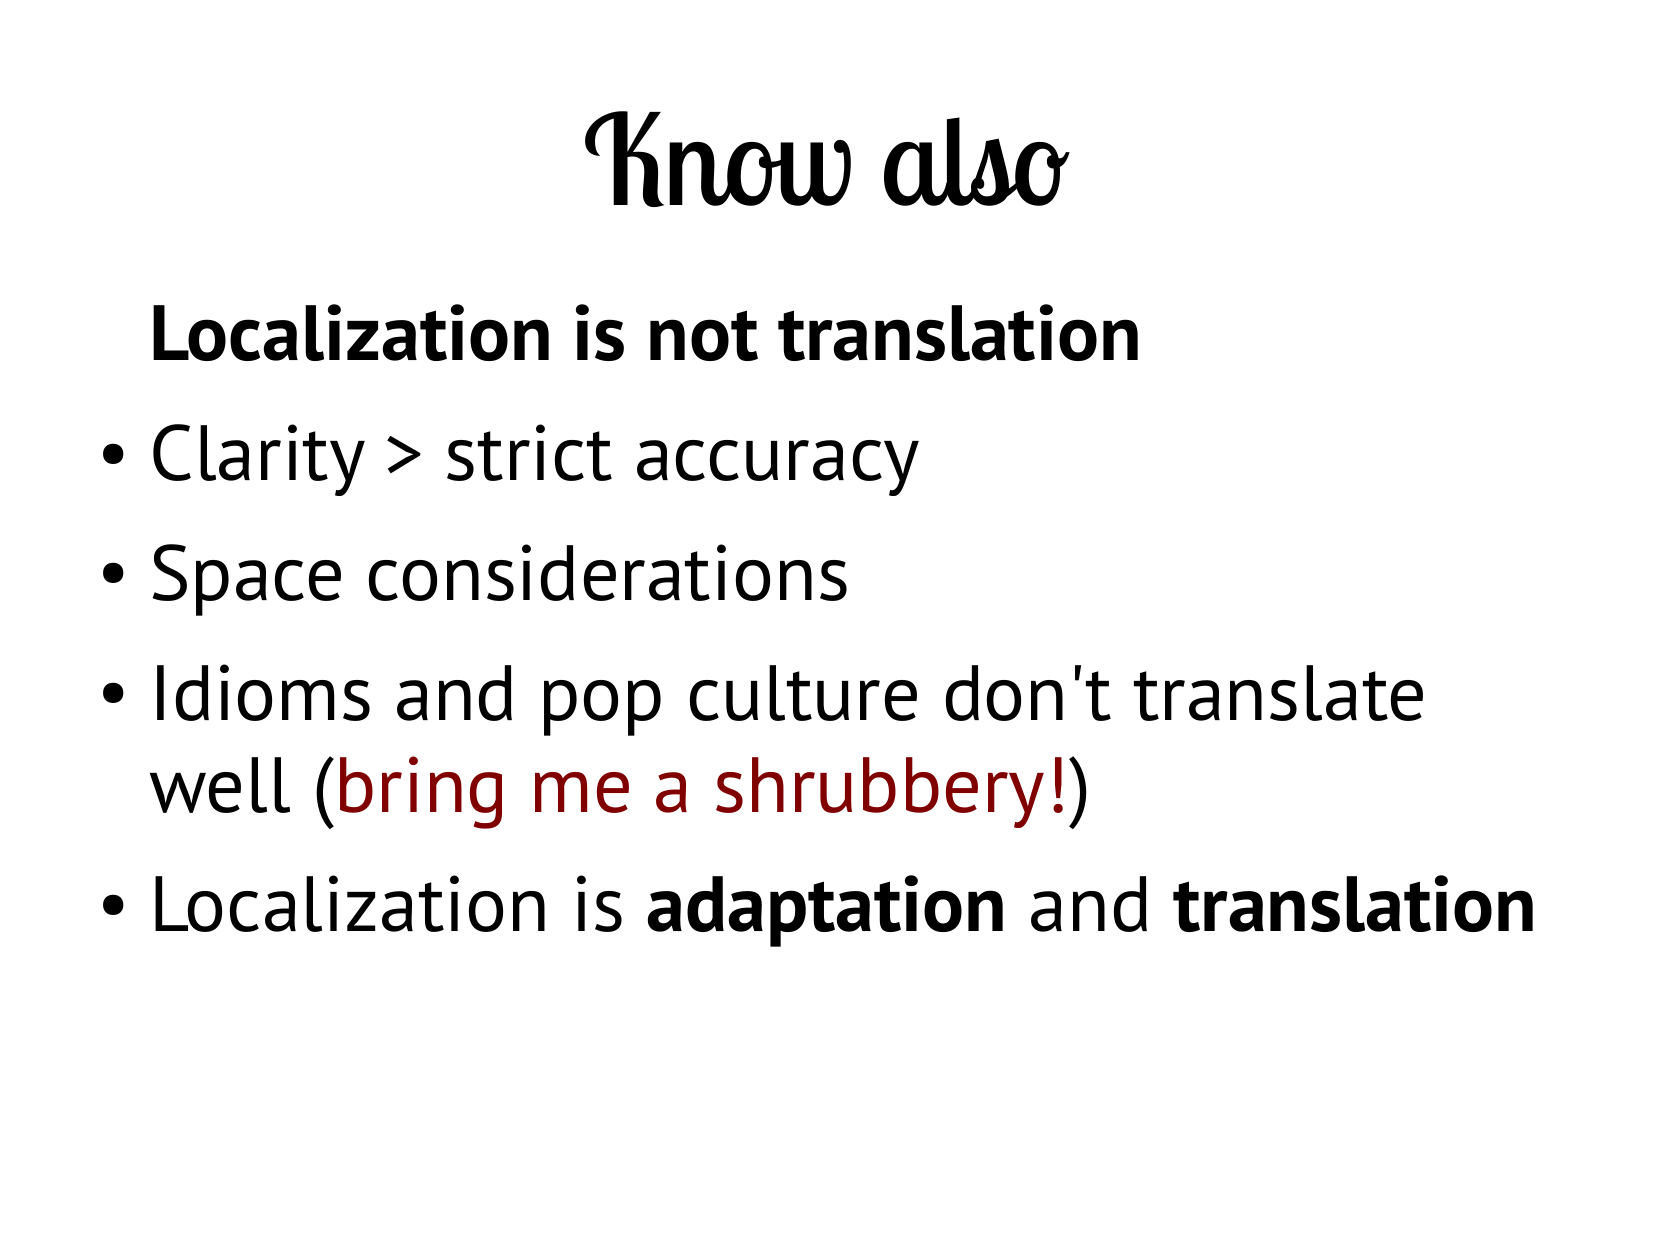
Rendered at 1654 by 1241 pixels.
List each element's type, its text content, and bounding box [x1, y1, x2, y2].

title Know also [82, 55, 1571, 263]
list Localization is not translation Clarity > strict accuracy Space considerations Idioms and pop culture don't translate well (bring me a shrubbery!) Localization is adaptation and translation [82, 290, 1571, 1010]
